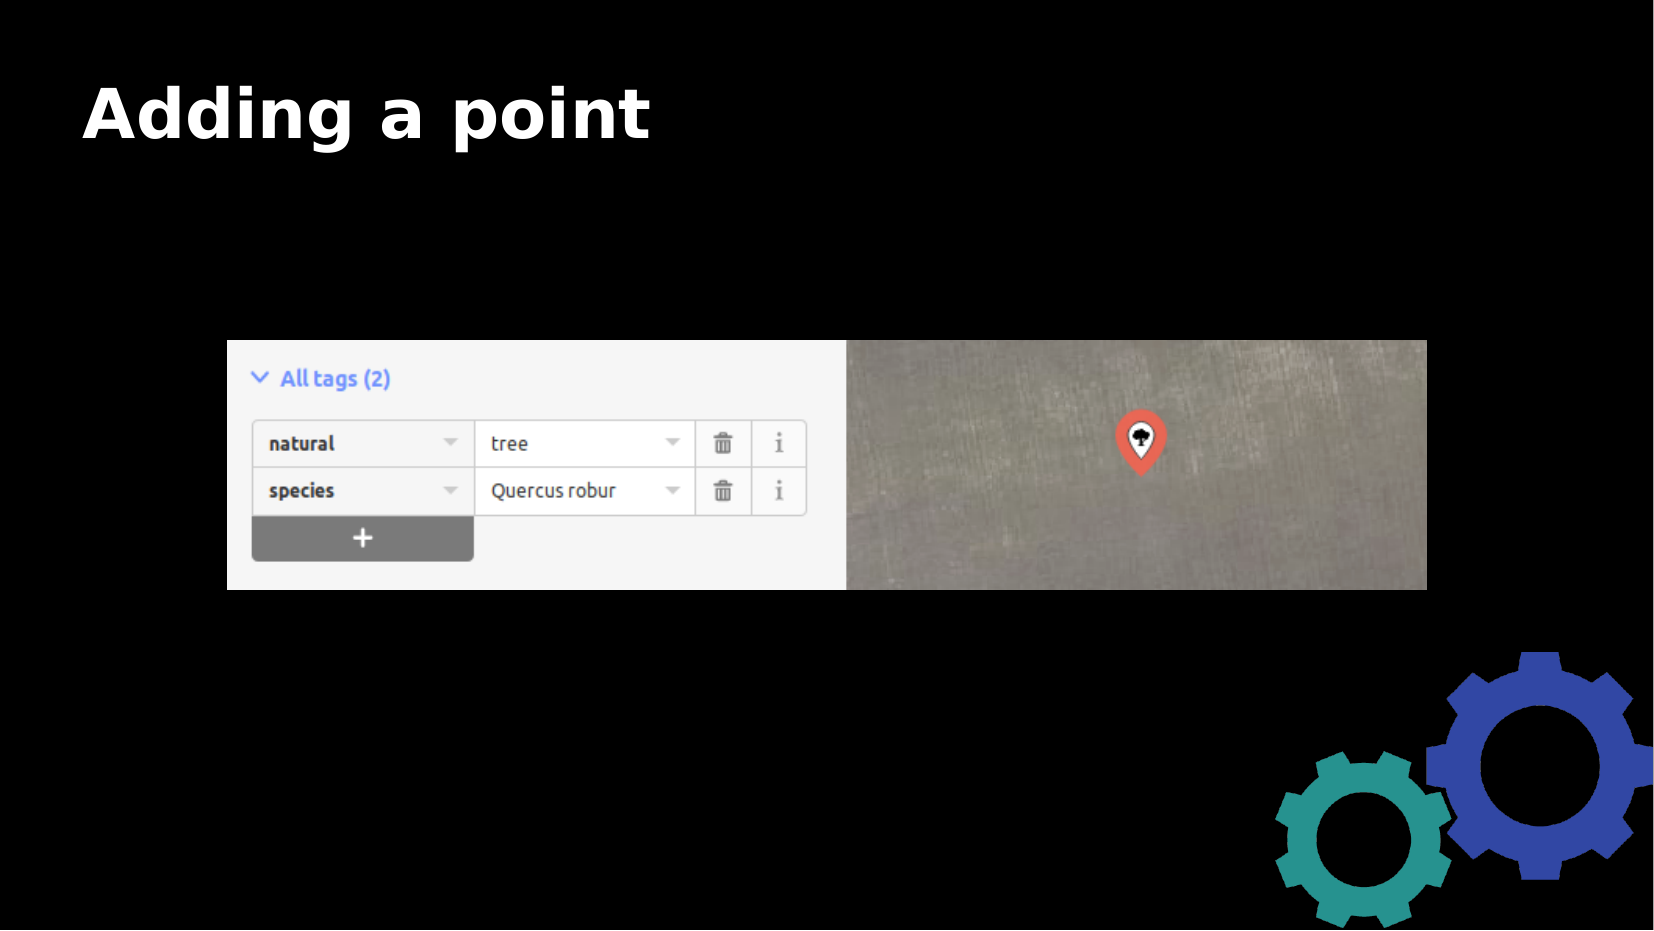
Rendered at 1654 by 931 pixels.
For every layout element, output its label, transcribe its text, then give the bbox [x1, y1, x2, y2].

picture [1275, 652, 1653, 928]
picture [227, 340, 1427, 591]
title Adding a point [82, 37, 1571, 193]
